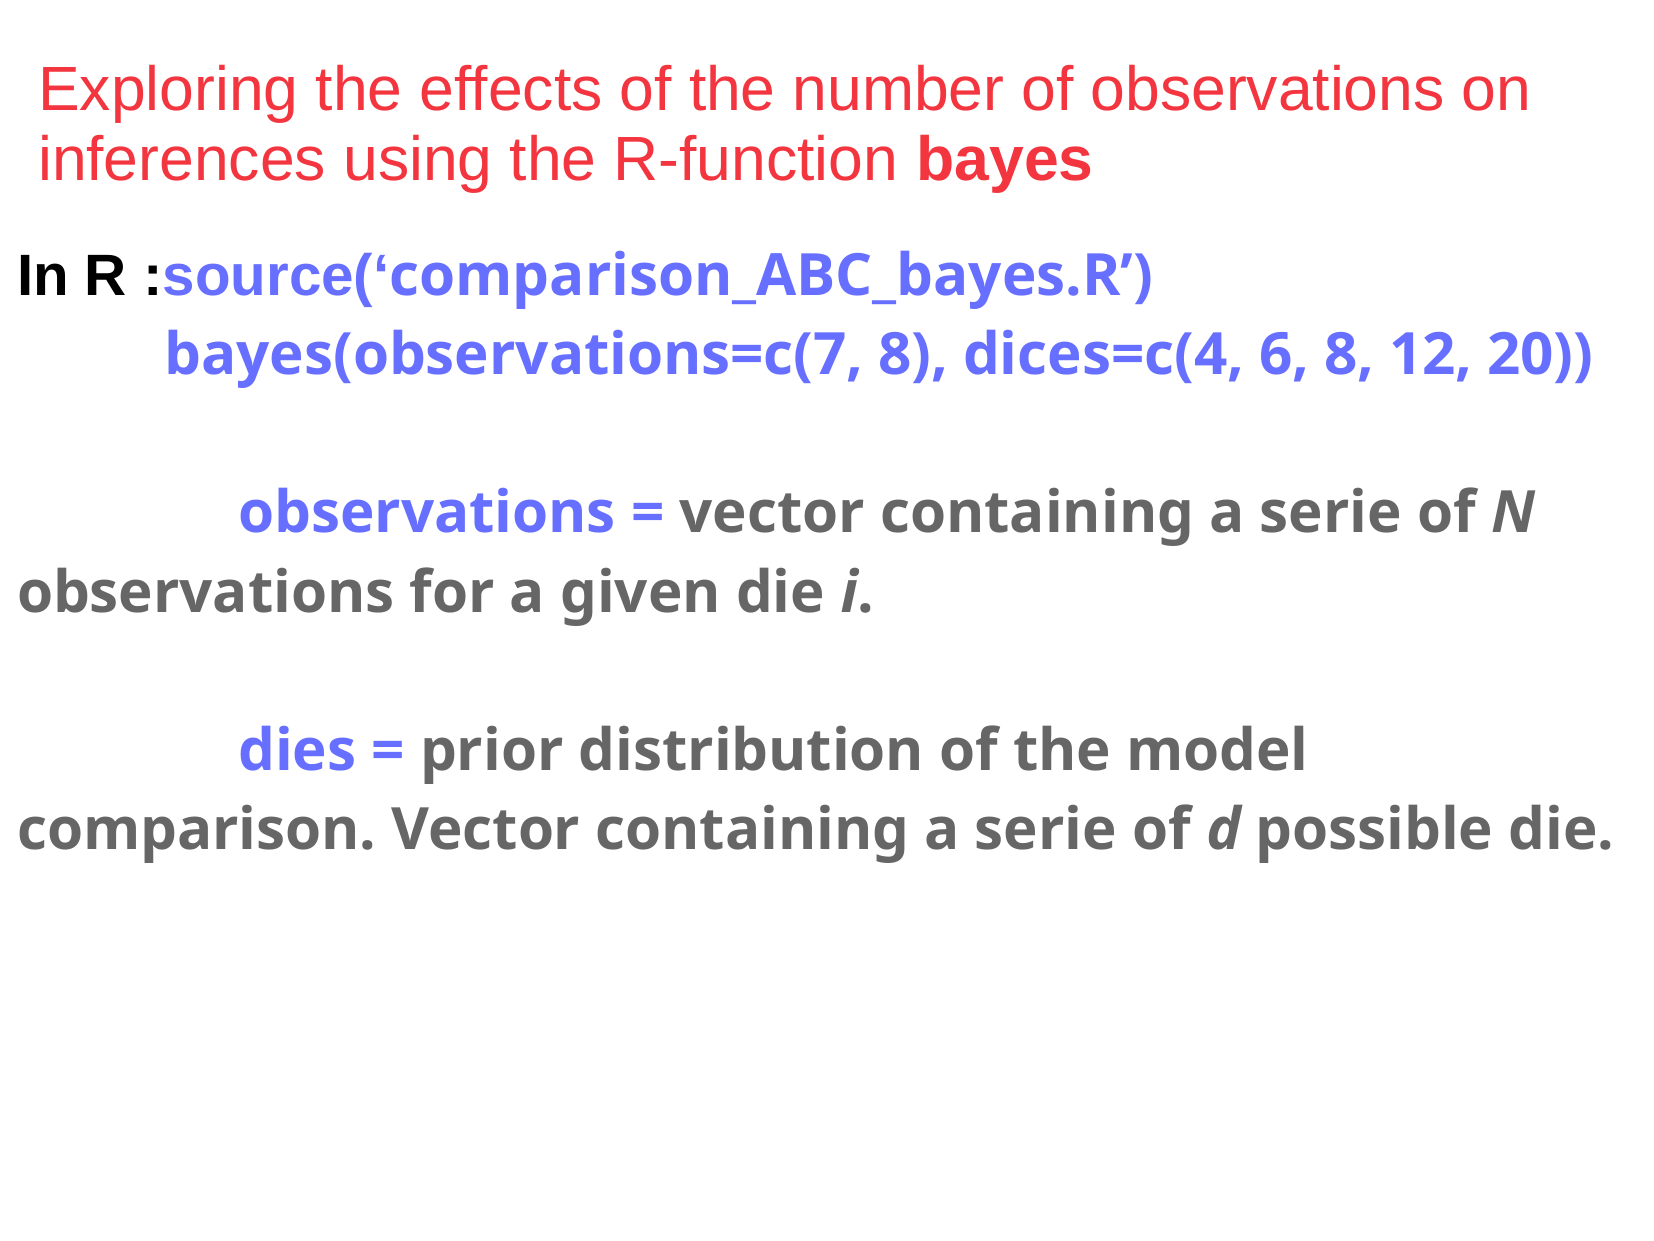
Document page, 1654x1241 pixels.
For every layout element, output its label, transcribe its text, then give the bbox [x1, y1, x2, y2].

text_box In R :source(‘comparison_ABC_bayes.R’) bayes(observations=c(7, 8), dices=c(4, 6, 8, 12, 20)) observations = vector containing a serie of N observations for a given die i. dies = prior distribution of the model comparison. Vector containing a serie of d possible die. [2, 225, 1650, 826]
text_box Exploring the effects of the number of observations on inferences using the R-function bayes [23, 46, 1647, 201]
